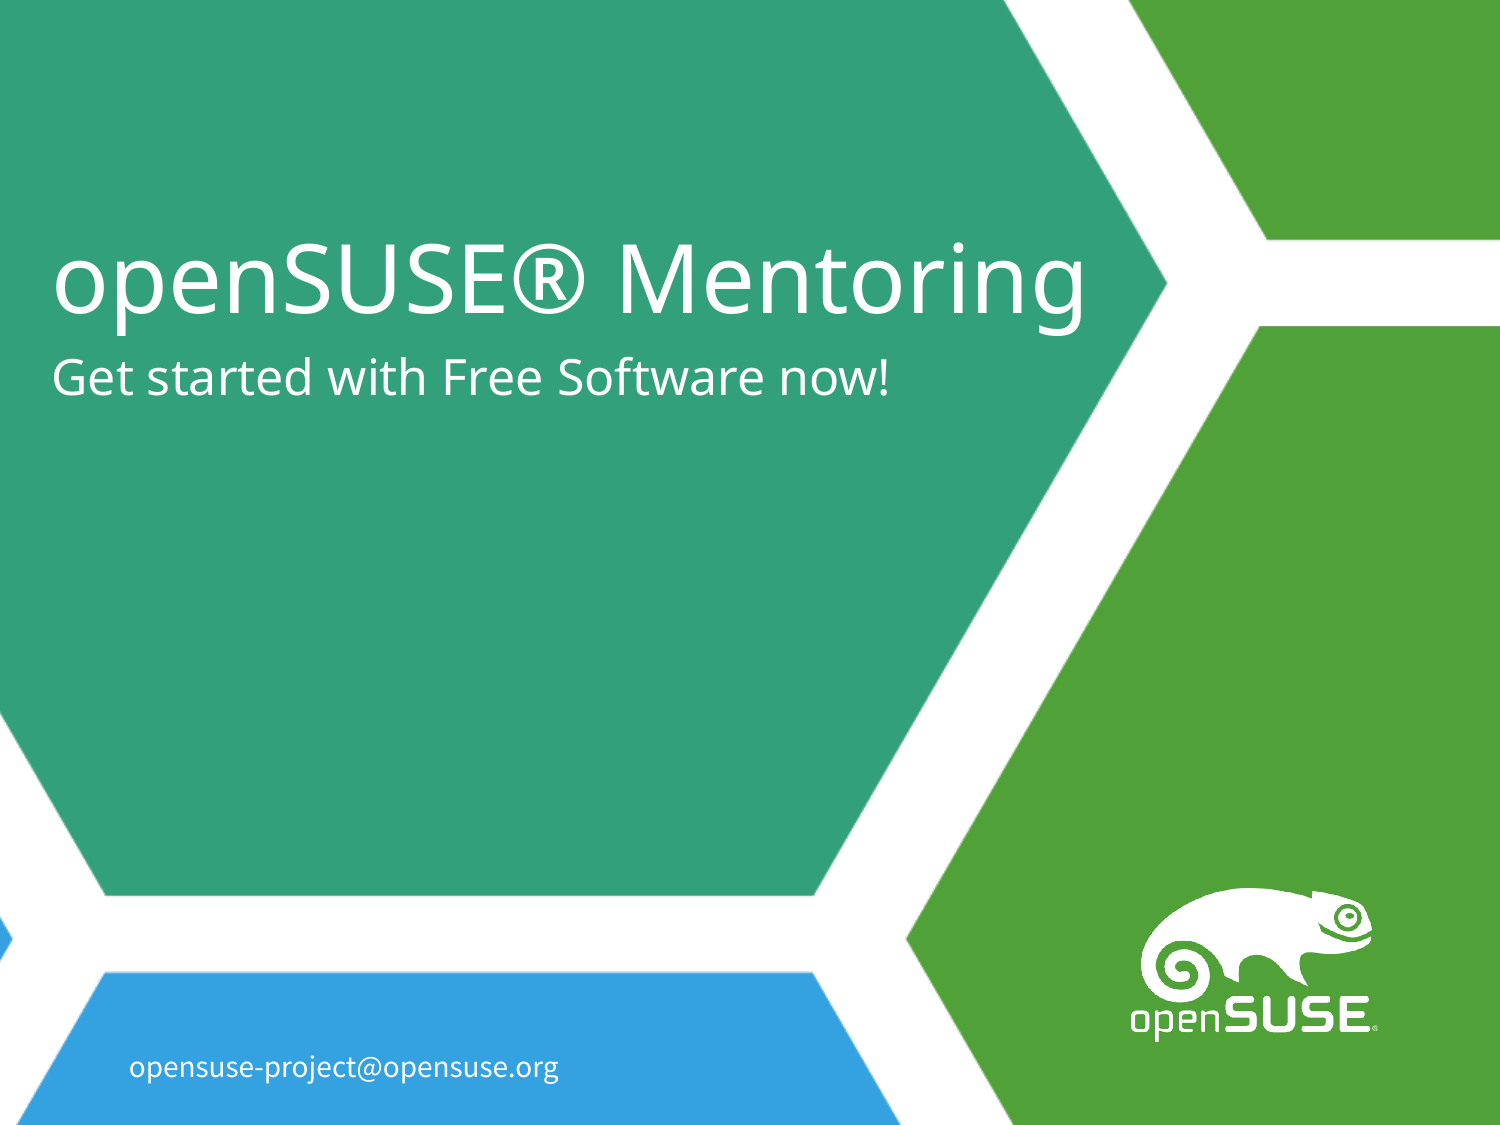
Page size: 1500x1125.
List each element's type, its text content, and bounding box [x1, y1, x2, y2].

title openSUSE® Mentoring Get started with Free Software now! [51, 136, 1101, 410]
picture [0, 0, 1500, 1125]
list opensuse-project@opensuse.org [126, 986, 751, 1125]
